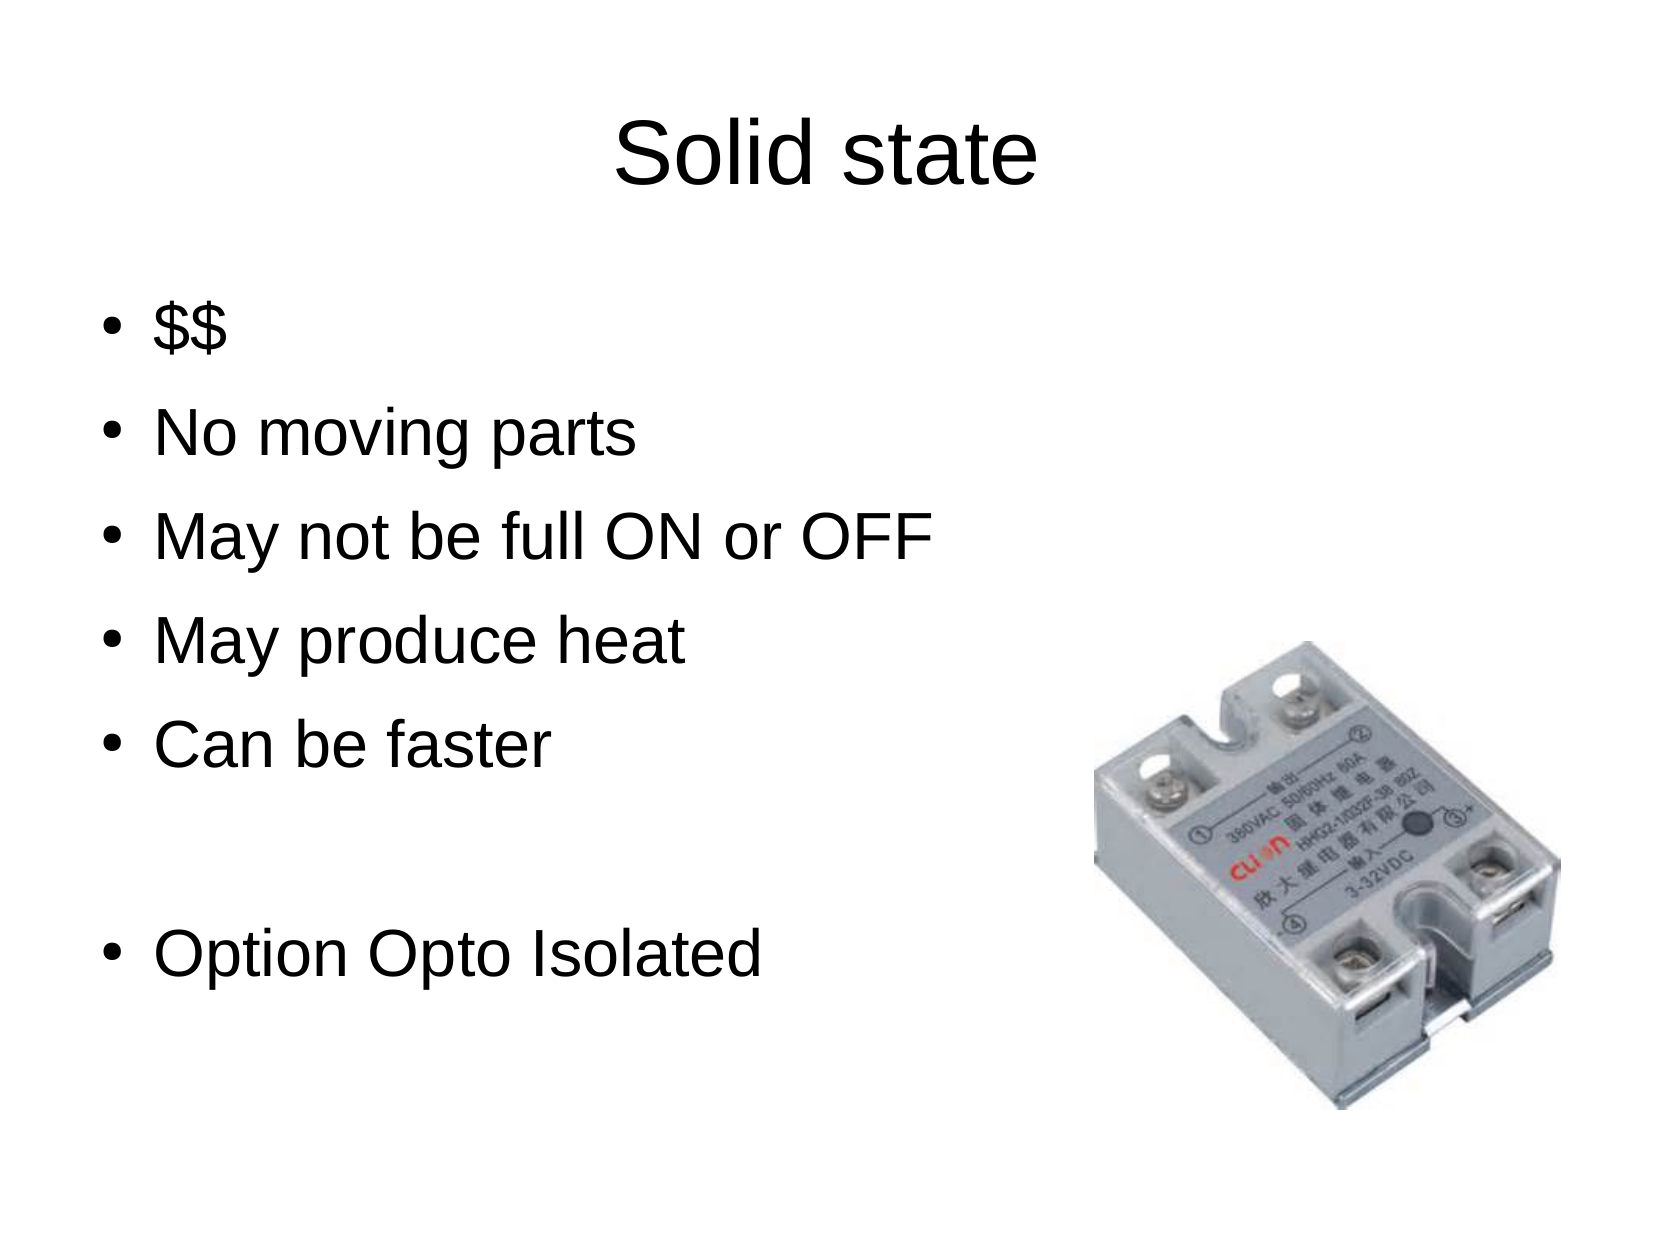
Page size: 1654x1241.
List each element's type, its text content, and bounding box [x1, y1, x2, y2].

list $$ No moving parts May not be full ON or OFF May produce heat Can be faster Option Opto Isolated [82, 290, 1571, 1010]
picture [1094, 641, 1561, 1111]
title Solid state [82, 49, 1571, 257]
